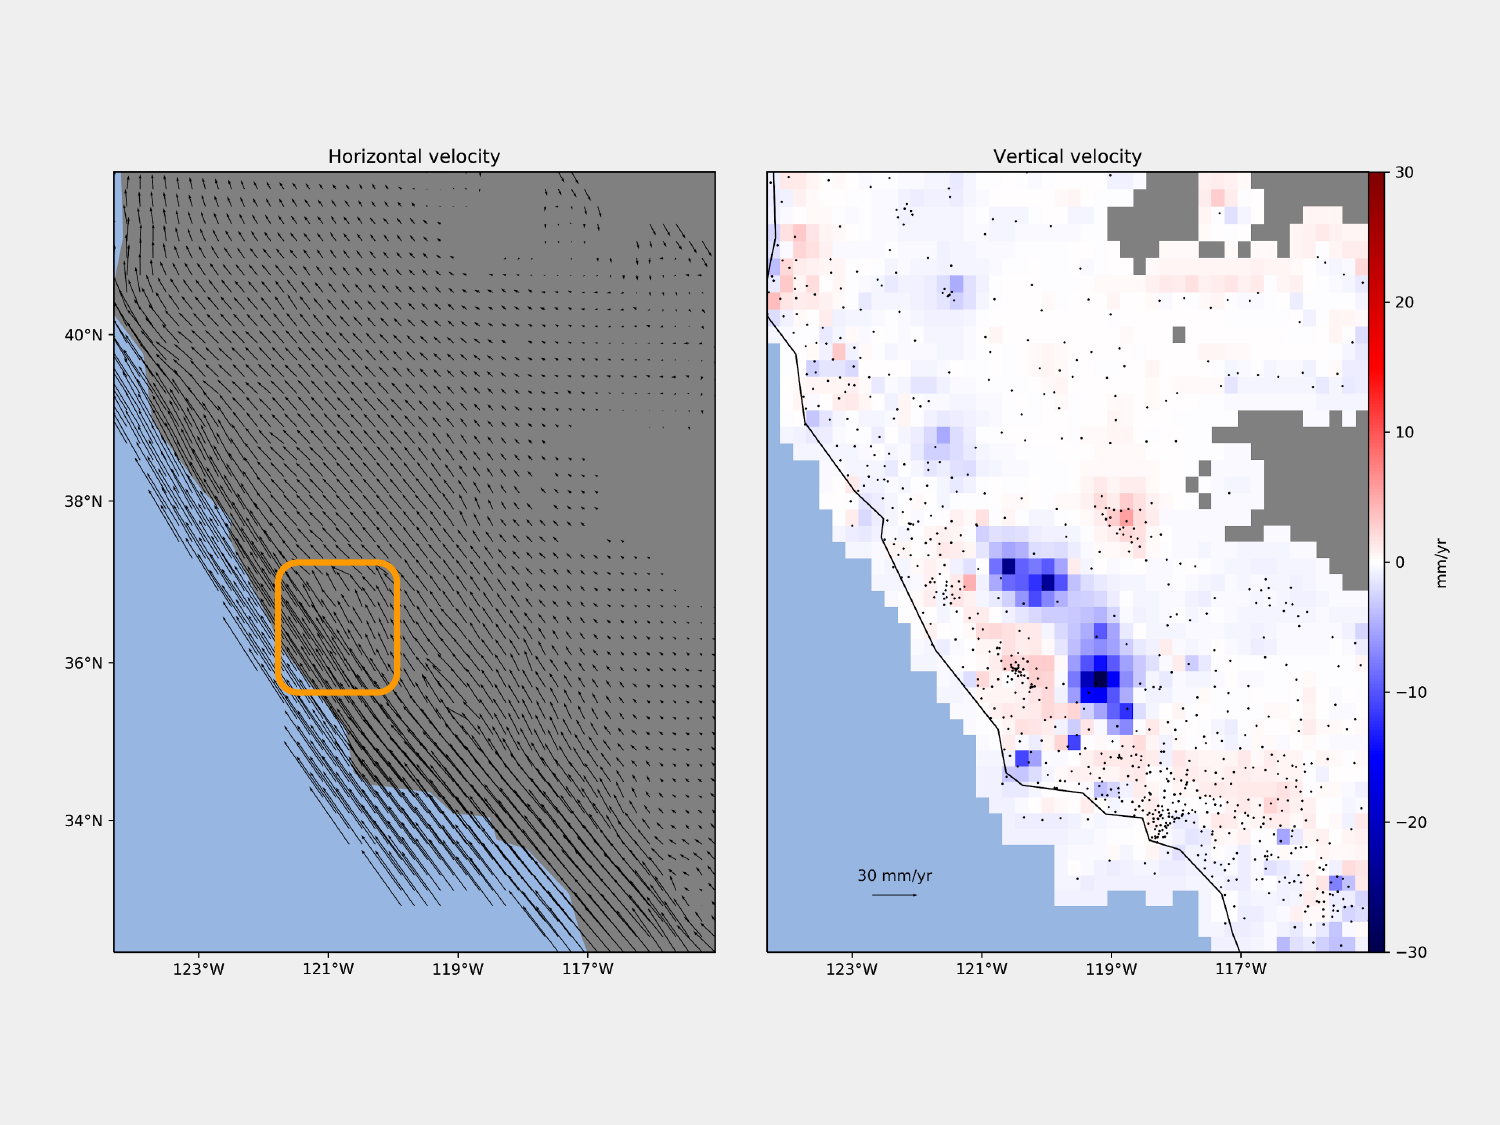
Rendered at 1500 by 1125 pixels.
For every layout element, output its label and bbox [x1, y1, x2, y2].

picture [24, 147, 1475, 978]
